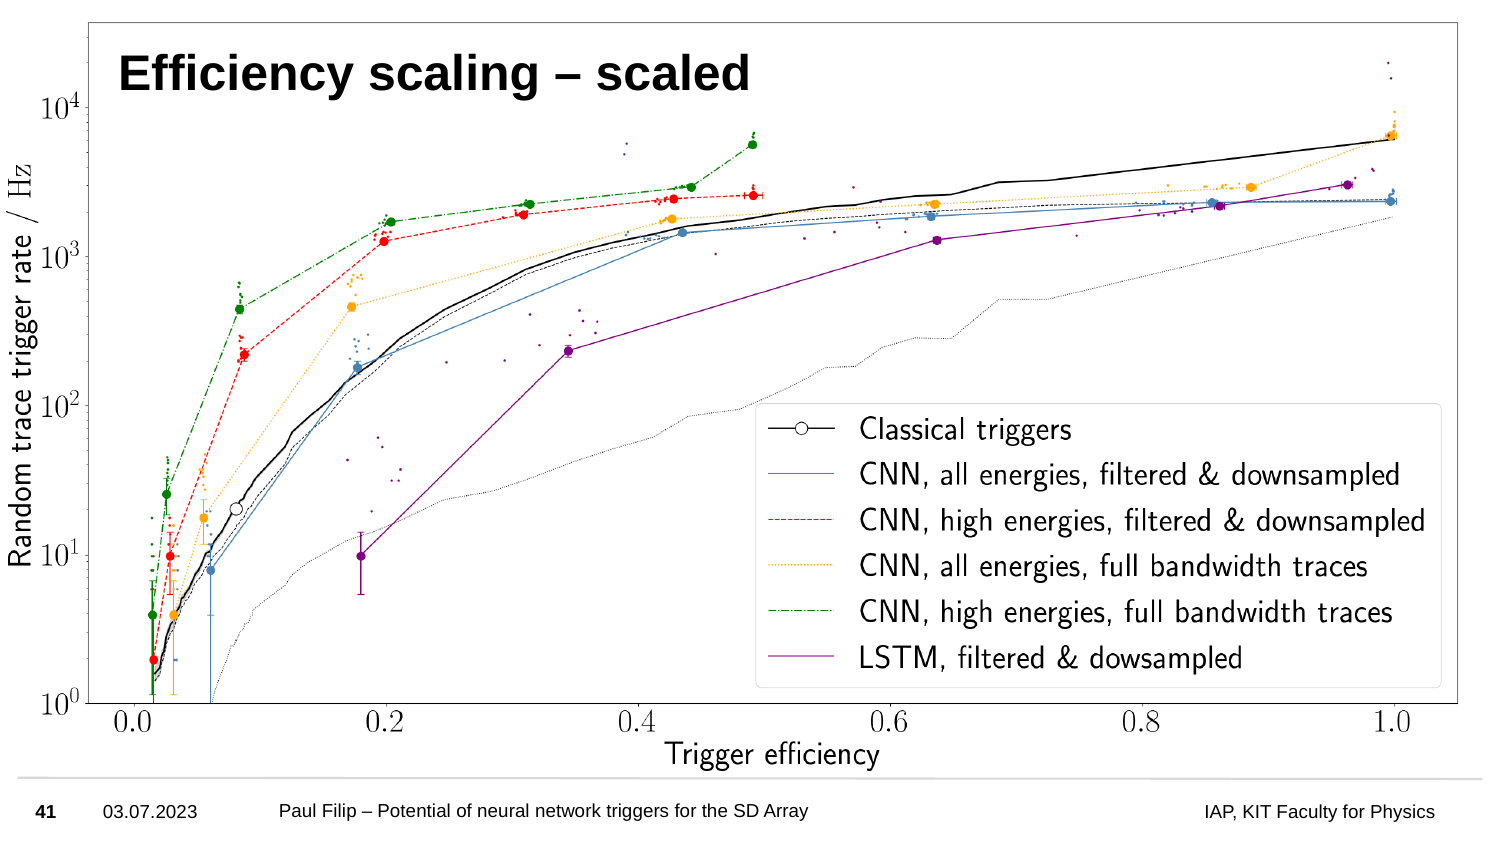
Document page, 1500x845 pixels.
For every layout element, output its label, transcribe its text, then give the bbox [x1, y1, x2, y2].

slide_number <number> [35, 778, 89, 844]
picture [0, 17, 1463, 777]
slide_number 03.07.2023 [102, 778, 272, 844]
title Efficiency scaling – scaled [118, 7, 1245, 102]
